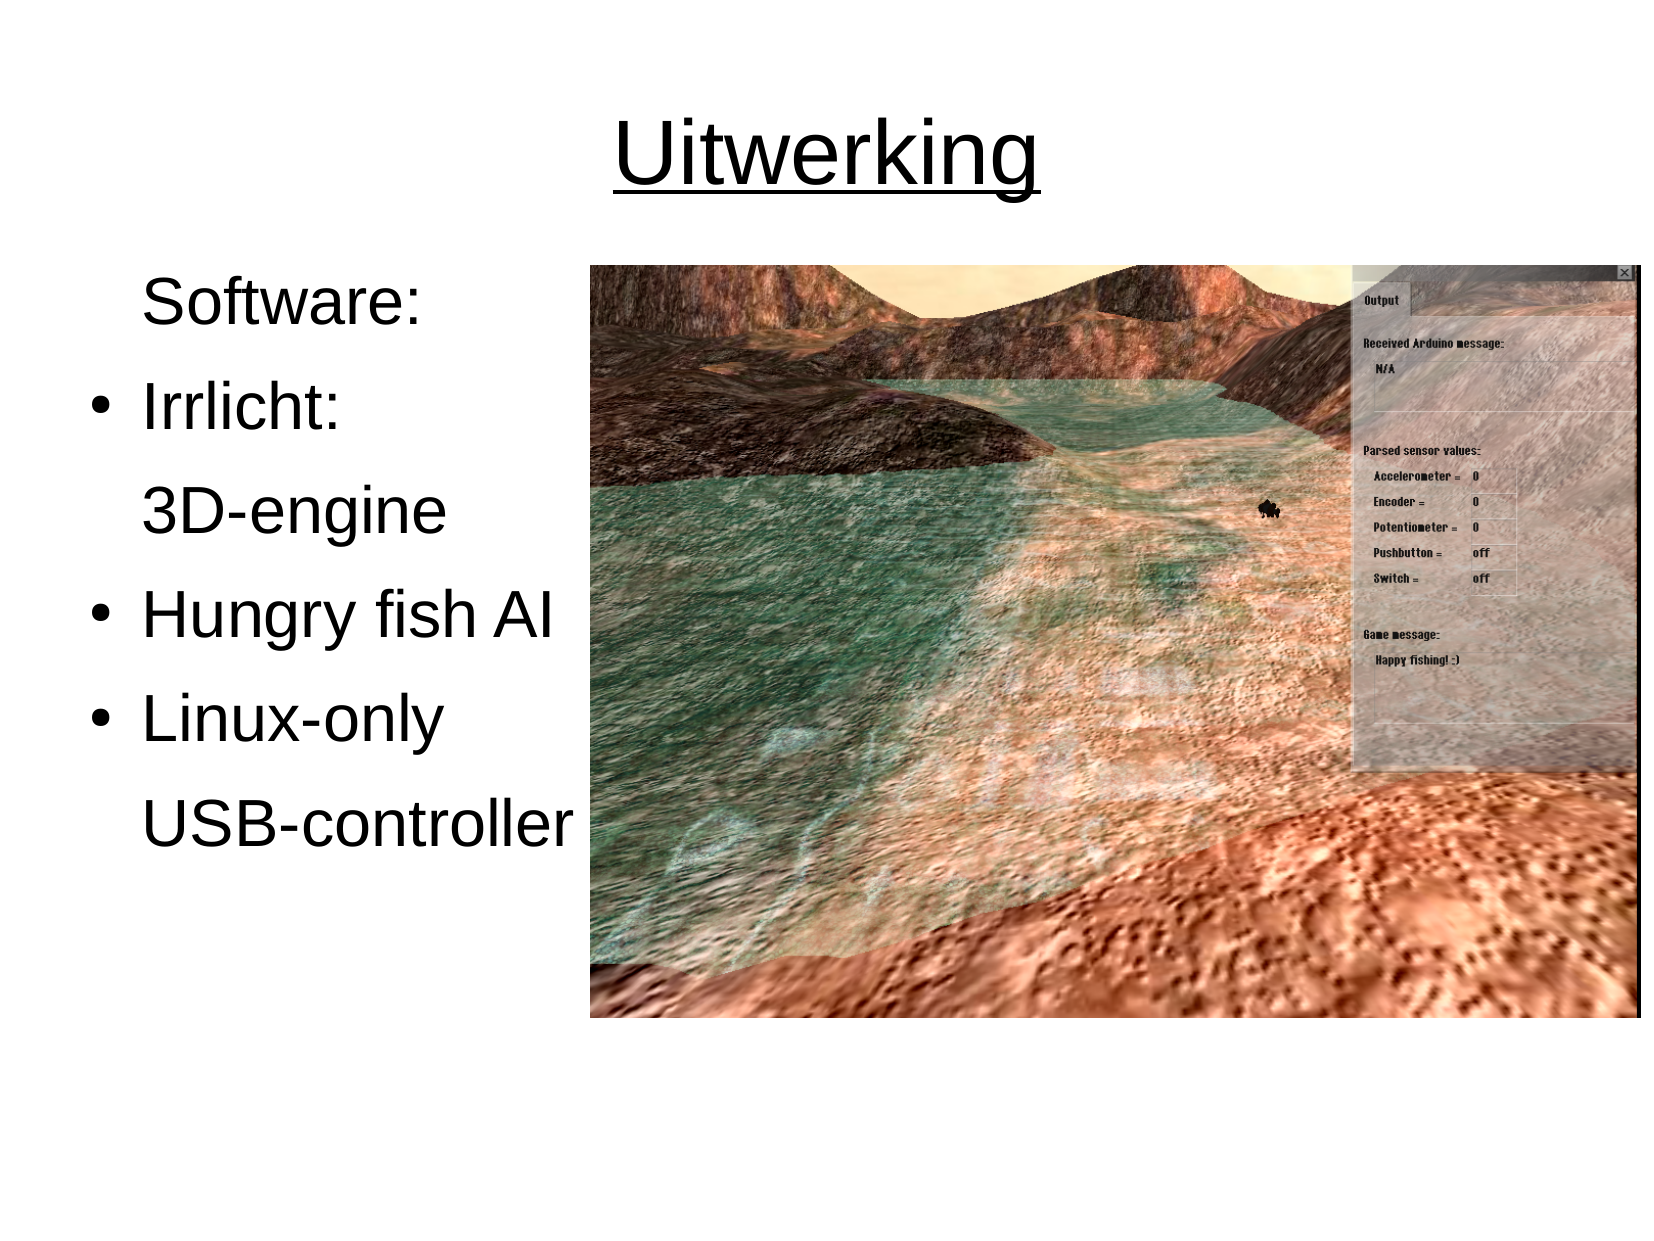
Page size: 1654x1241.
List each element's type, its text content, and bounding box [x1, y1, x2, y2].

title Uitwerking [82, 56, 1571, 250]
list Software: Irrlicht: 3D-engine Hungry fish AI Linux-only USB-controller [71, 264, 798, 1063]
picture [590, 265, 1641, 1018]
